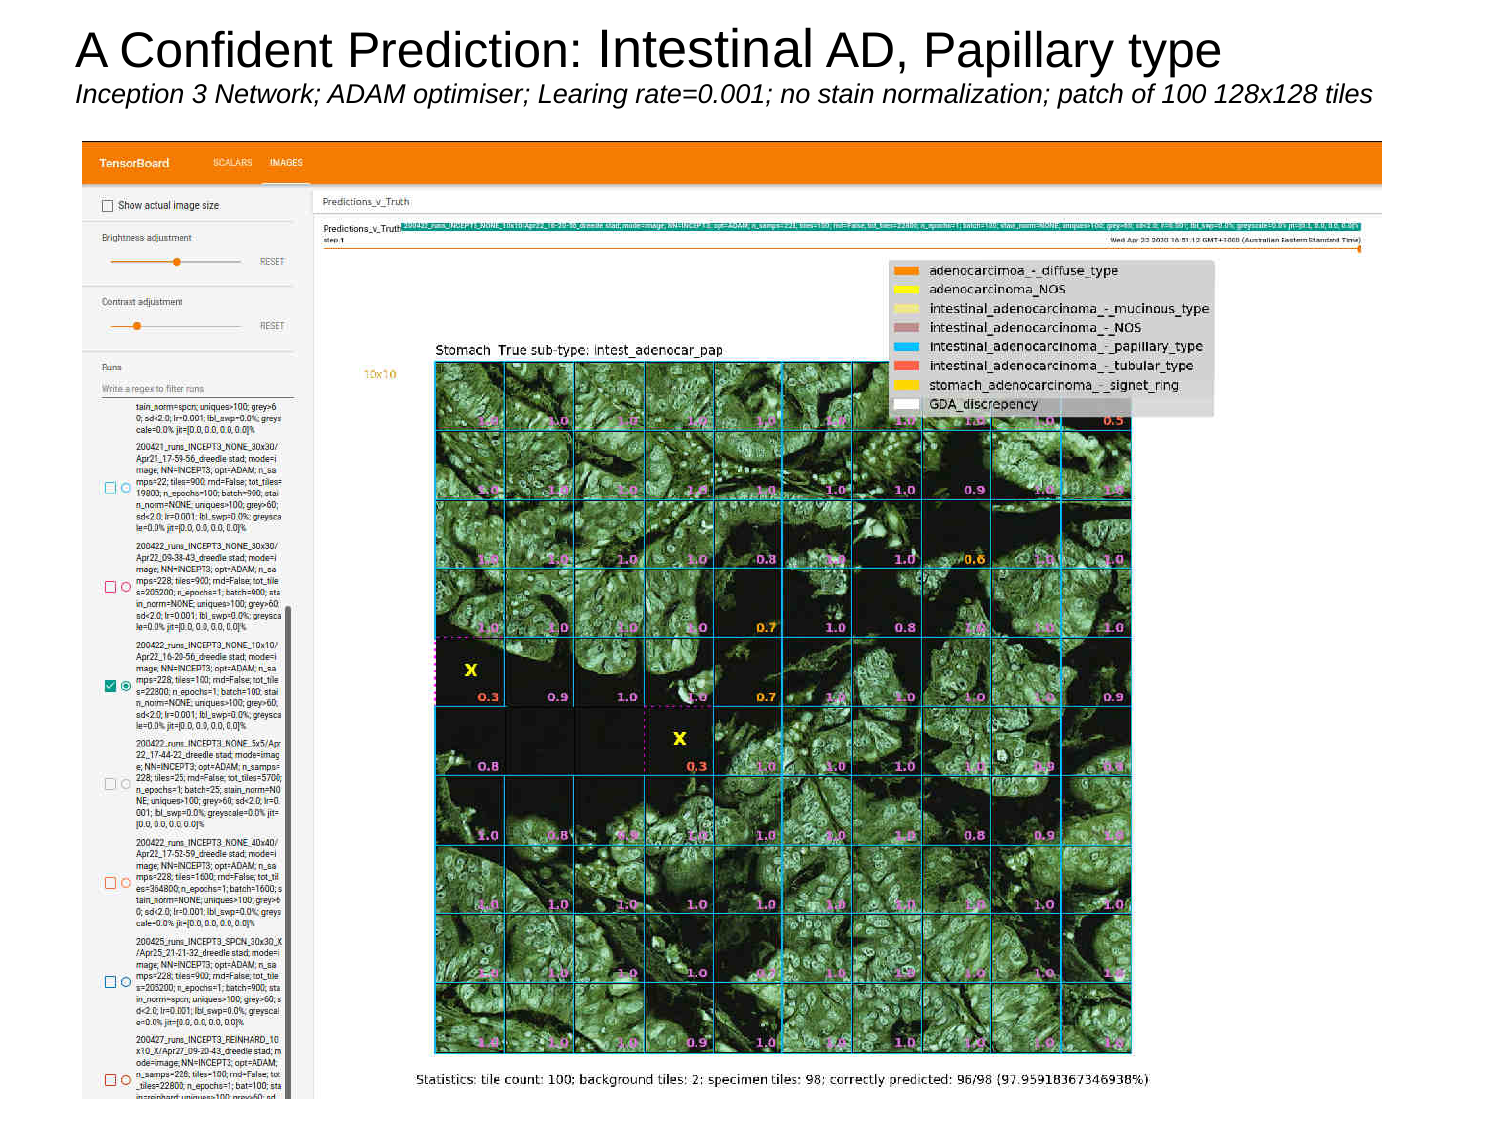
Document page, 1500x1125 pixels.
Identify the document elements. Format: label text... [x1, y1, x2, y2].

title A Confident Prediction: Intestinal AD, Papillary type Inception 3 Network; ADAM optimiser; Learing rate=0.001; no stain normalization; patch of 100 128x128 tiles [75, 9, 1465, 118]
picture [82, 141, 1382, 1099]
